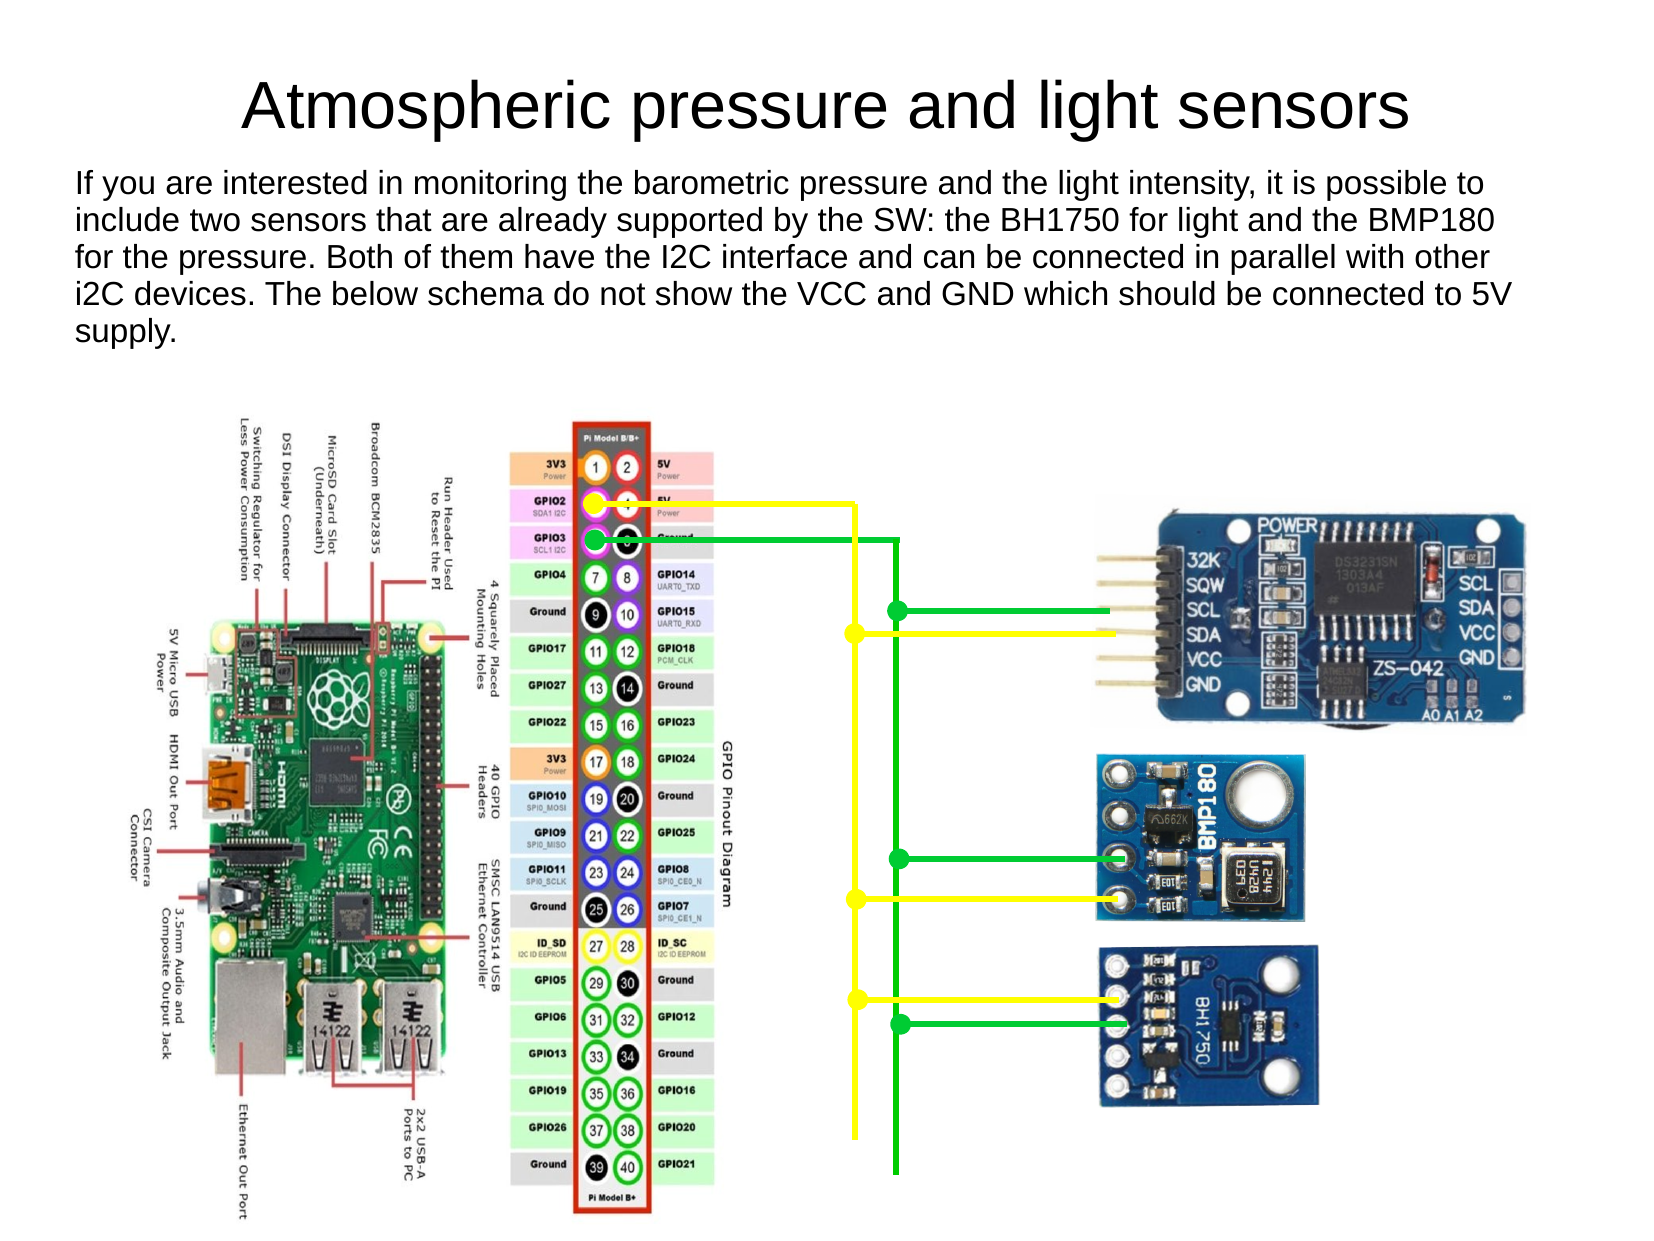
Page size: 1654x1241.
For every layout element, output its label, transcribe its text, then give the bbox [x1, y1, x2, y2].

picture [125, 406, 736, 1226]
picture [1096, 945, 1321, 1108]
picture [1090, 495, 1531, 736]
title Atmospheric pressure and light sensors [82, 45, 1571, 167]
text_box If you are interested in monitoring the barometric pressure and the light intensity, it is possible to include two sensors that are already supported by the SW: the BH1750 for light and the BMP180 for the pressure. Both of them have the I2C interface and can be connected in parallel with other i2C devices. The below schema do not show the VCC and GND which should be connected to 5V supply. [60, 157, 1538, 360]
picture [1095, 753, 1306, 922]
